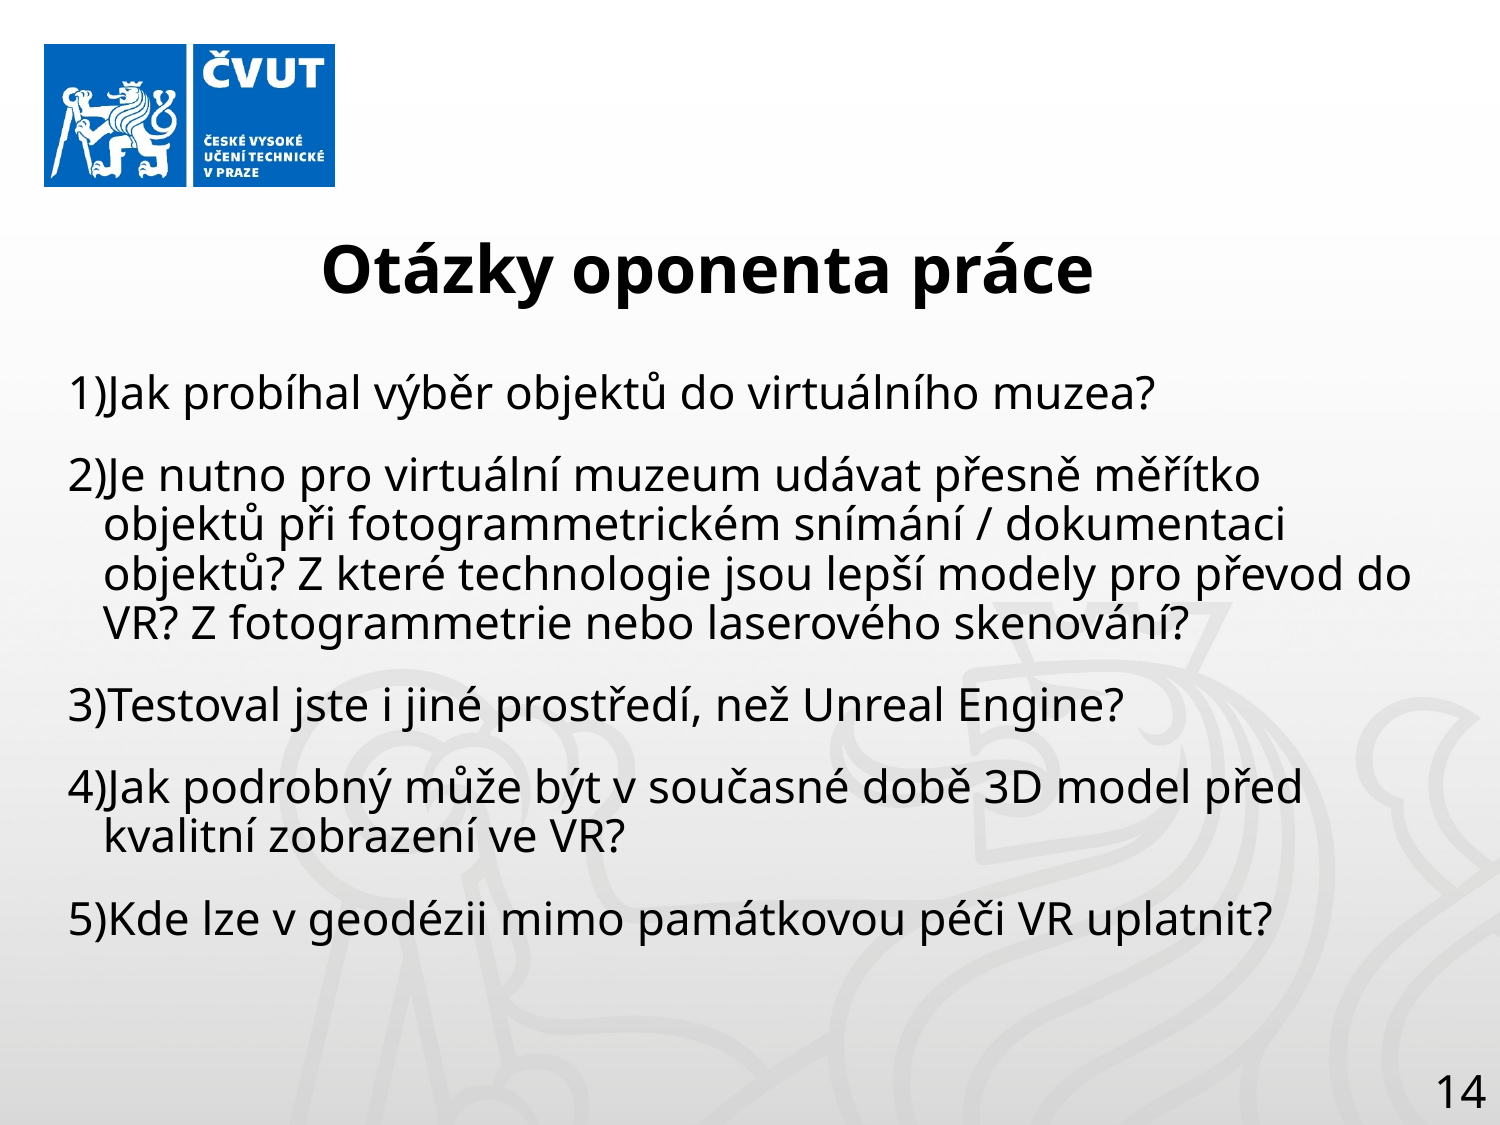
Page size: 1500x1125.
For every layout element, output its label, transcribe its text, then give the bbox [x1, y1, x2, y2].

title Otázky oponenta práce [305, 228, 1201, 316]
picture [0, 0, 1500, 1125]
subtitle Jak probíhal výběr objektů do virtuálního muzea? Je nutno pro virtuální muzeum udávat přesně měřítko objektů při fotogrammetrickém snímání / dokumentaci objektů? Z které technologie jsou lepší modely pro převod do VR? Z fotogrammetrie nebo laserového skenování? Testoval jste i jiné prostředí, než Unreal Engine? Jak podrobný může být v současné době 3D model před kvalitní zobrazení ve VR? Kde lze v geodézii mimo památkovou péči VR uplatnit? [67, 369, 1433, 946]
text_box 14 [1419, 1055, 1500, 1125]
